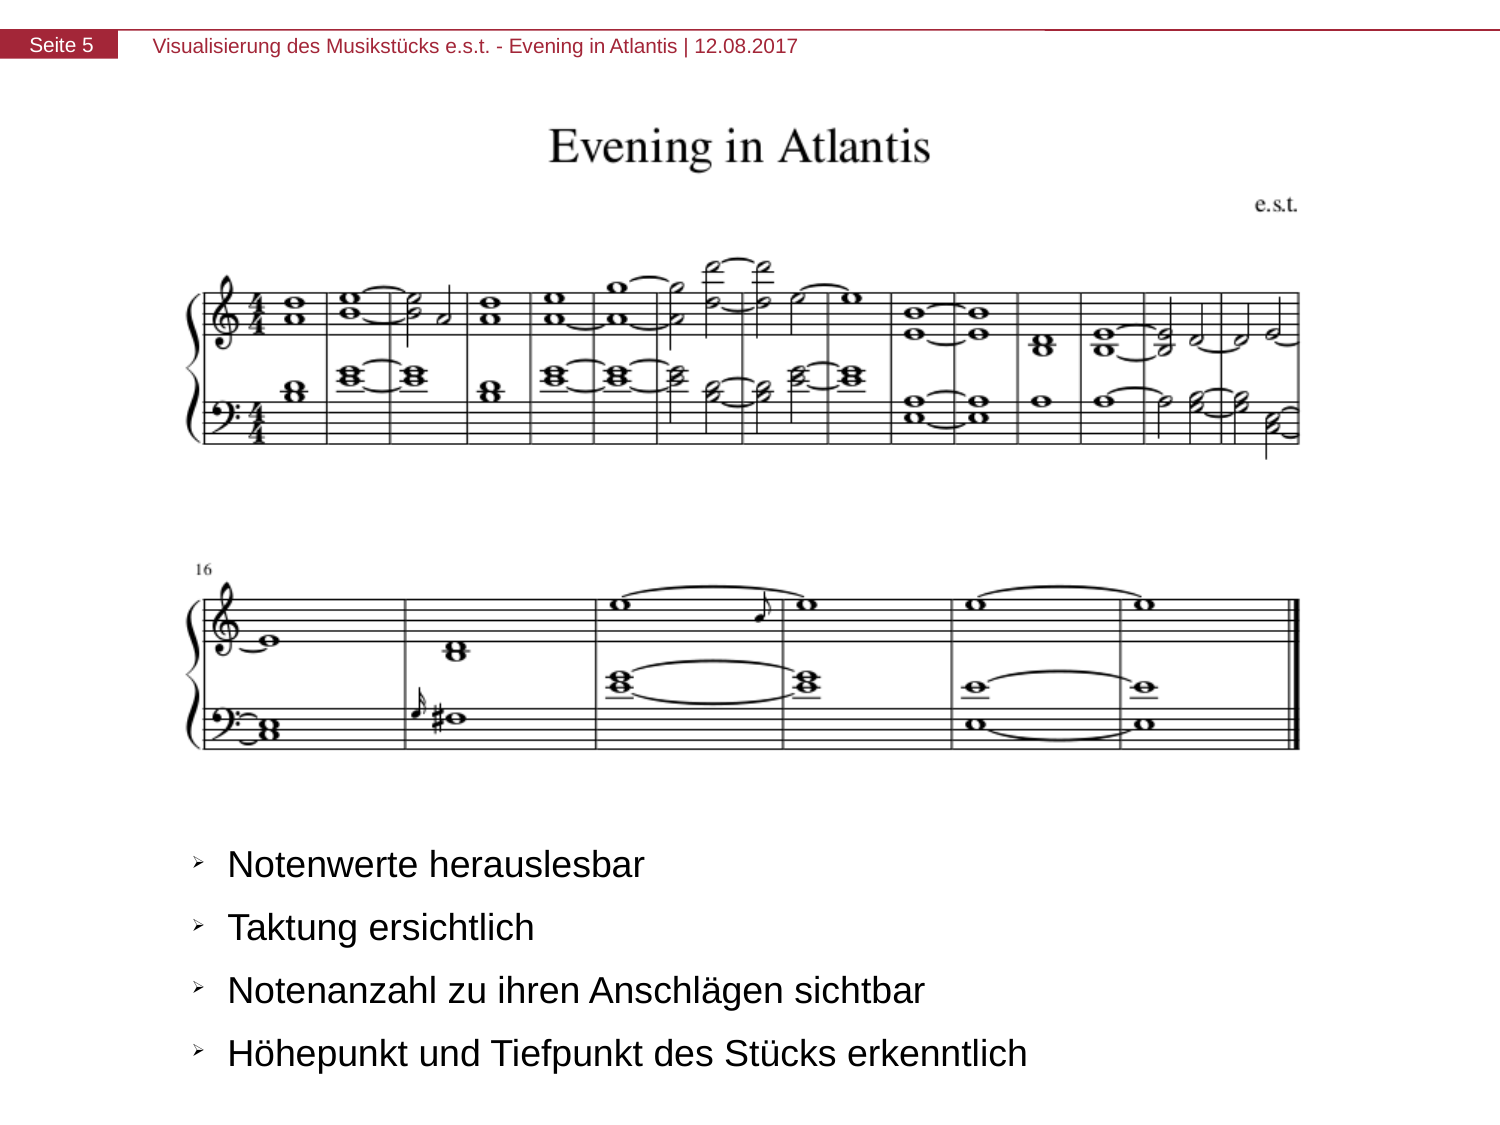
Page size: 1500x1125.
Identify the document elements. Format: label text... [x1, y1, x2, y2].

text_box Notenwerte herauslesbar Taktung ersichtlich Notenanzahl zu ihren Anschlägen sichtbar Höhepunkt und Tiefpunkt des Stücks erkenntlich [177, 814, 1371, 1061]
picture [177, 86, 1312, 804]
